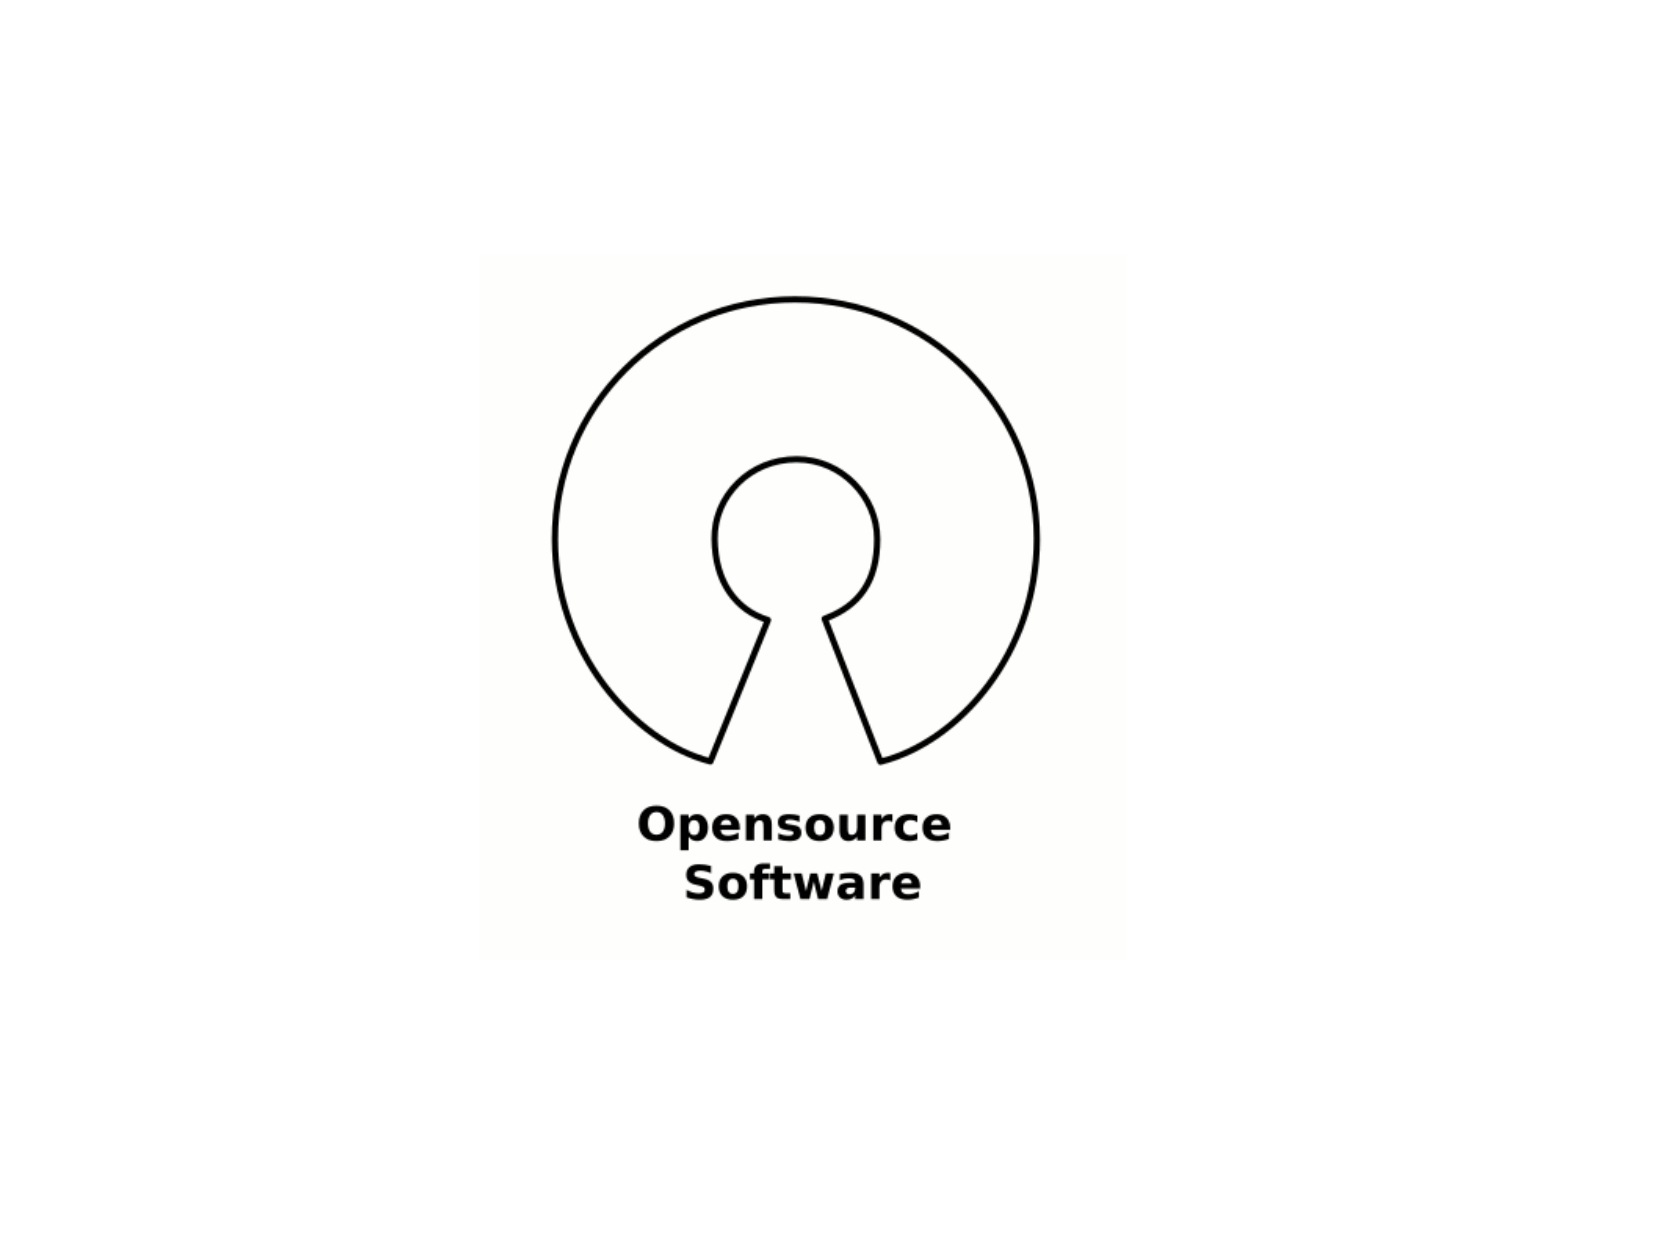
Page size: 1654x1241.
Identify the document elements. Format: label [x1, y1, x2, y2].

picture [479, 254, 1126, 960]
